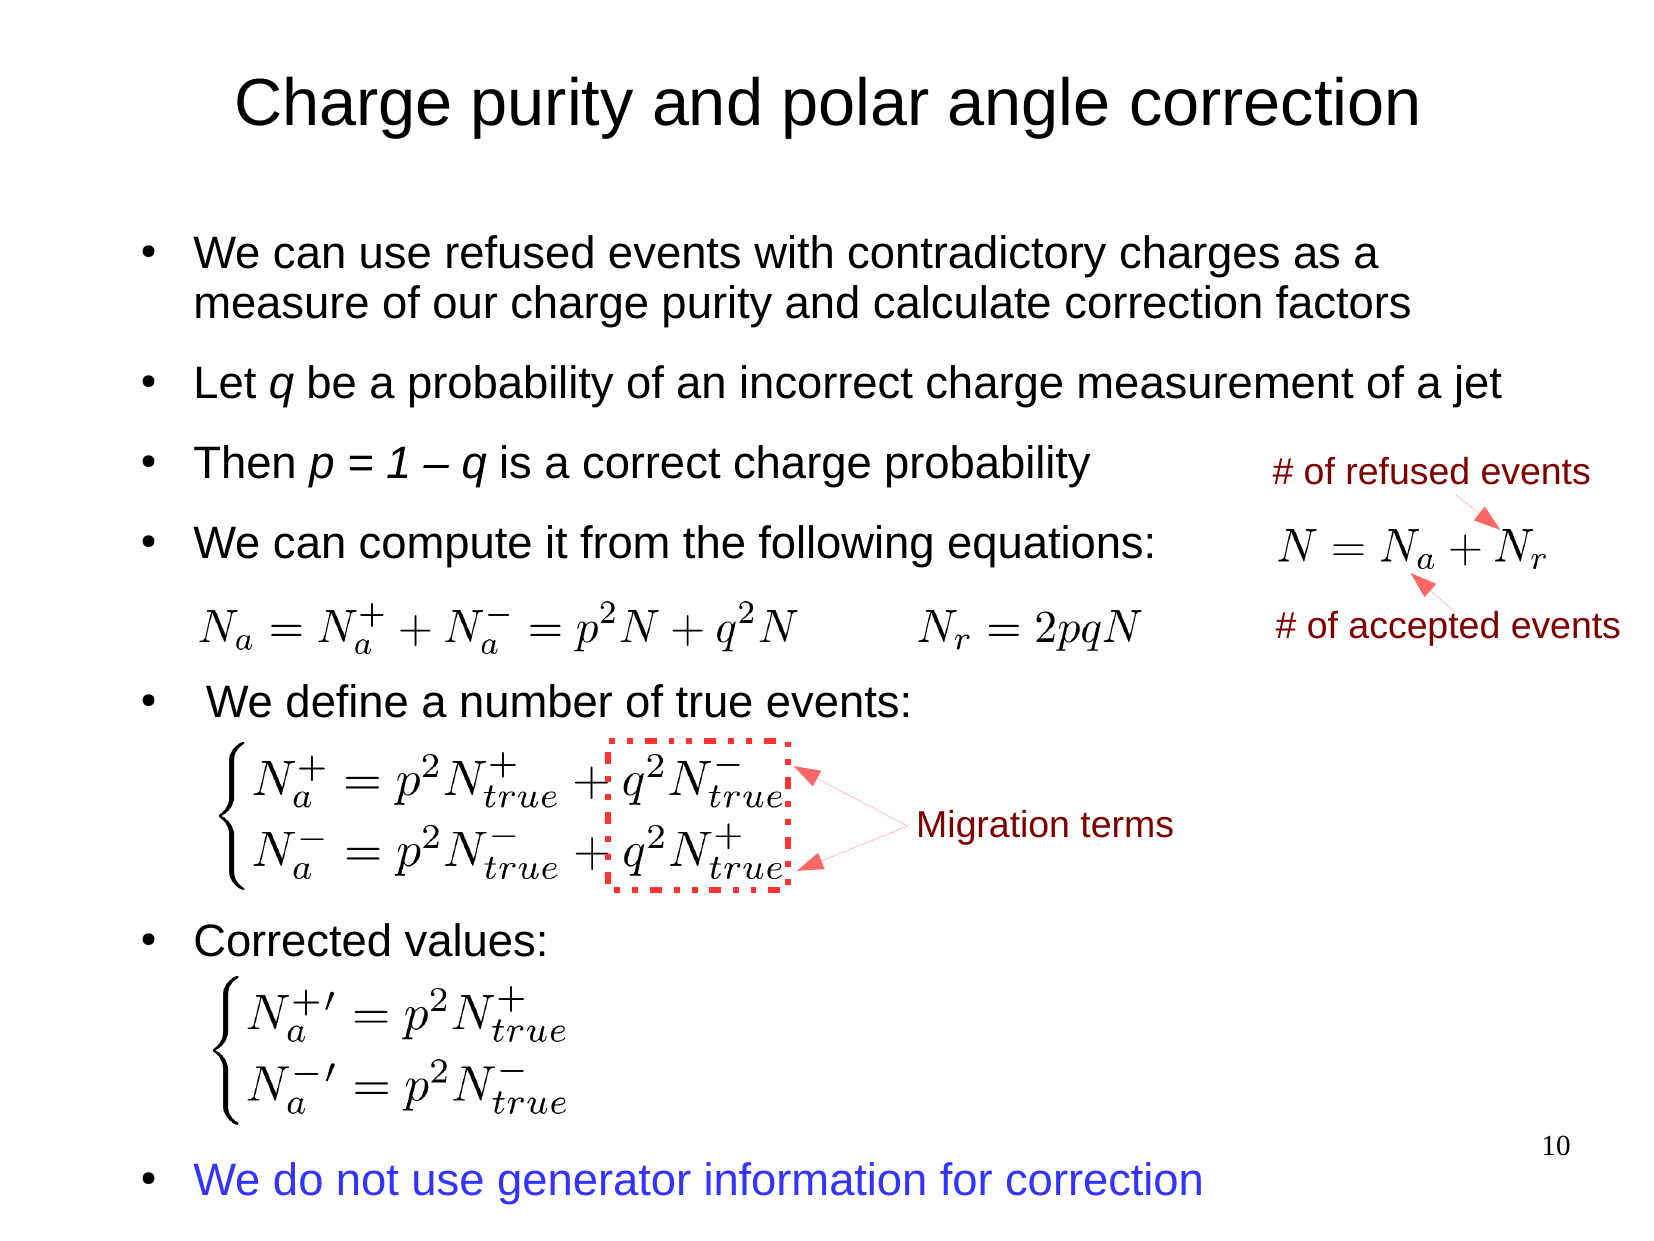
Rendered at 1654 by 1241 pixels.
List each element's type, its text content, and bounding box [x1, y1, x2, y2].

list We can use refused events with contradictory charges as a measure of our charge purity and calculate correction factors Let q be a probability of an incorrect charge measurement of a jet Then p = 1 – q is a correct charge probability We can compute it from the following equations: We define a number of true events: Corrected values: We do not use generator information for correction [123, 227, 1568, 1216]
picture [212, 975, 566, 1125]
picture [918, 610, 1142, 651]
text_box Migration terms [901, 796, 1190, 853]
text_box # of accepted events [1260, 597, 1636, 655]
title Charge purity and polar angle correction [85, 52, 1571, 153]
text_box # of refused events [1257, 443, 1606, 501]
picture [1278, 529, 1546, 569]
picture [199, 601, 798, 654]
